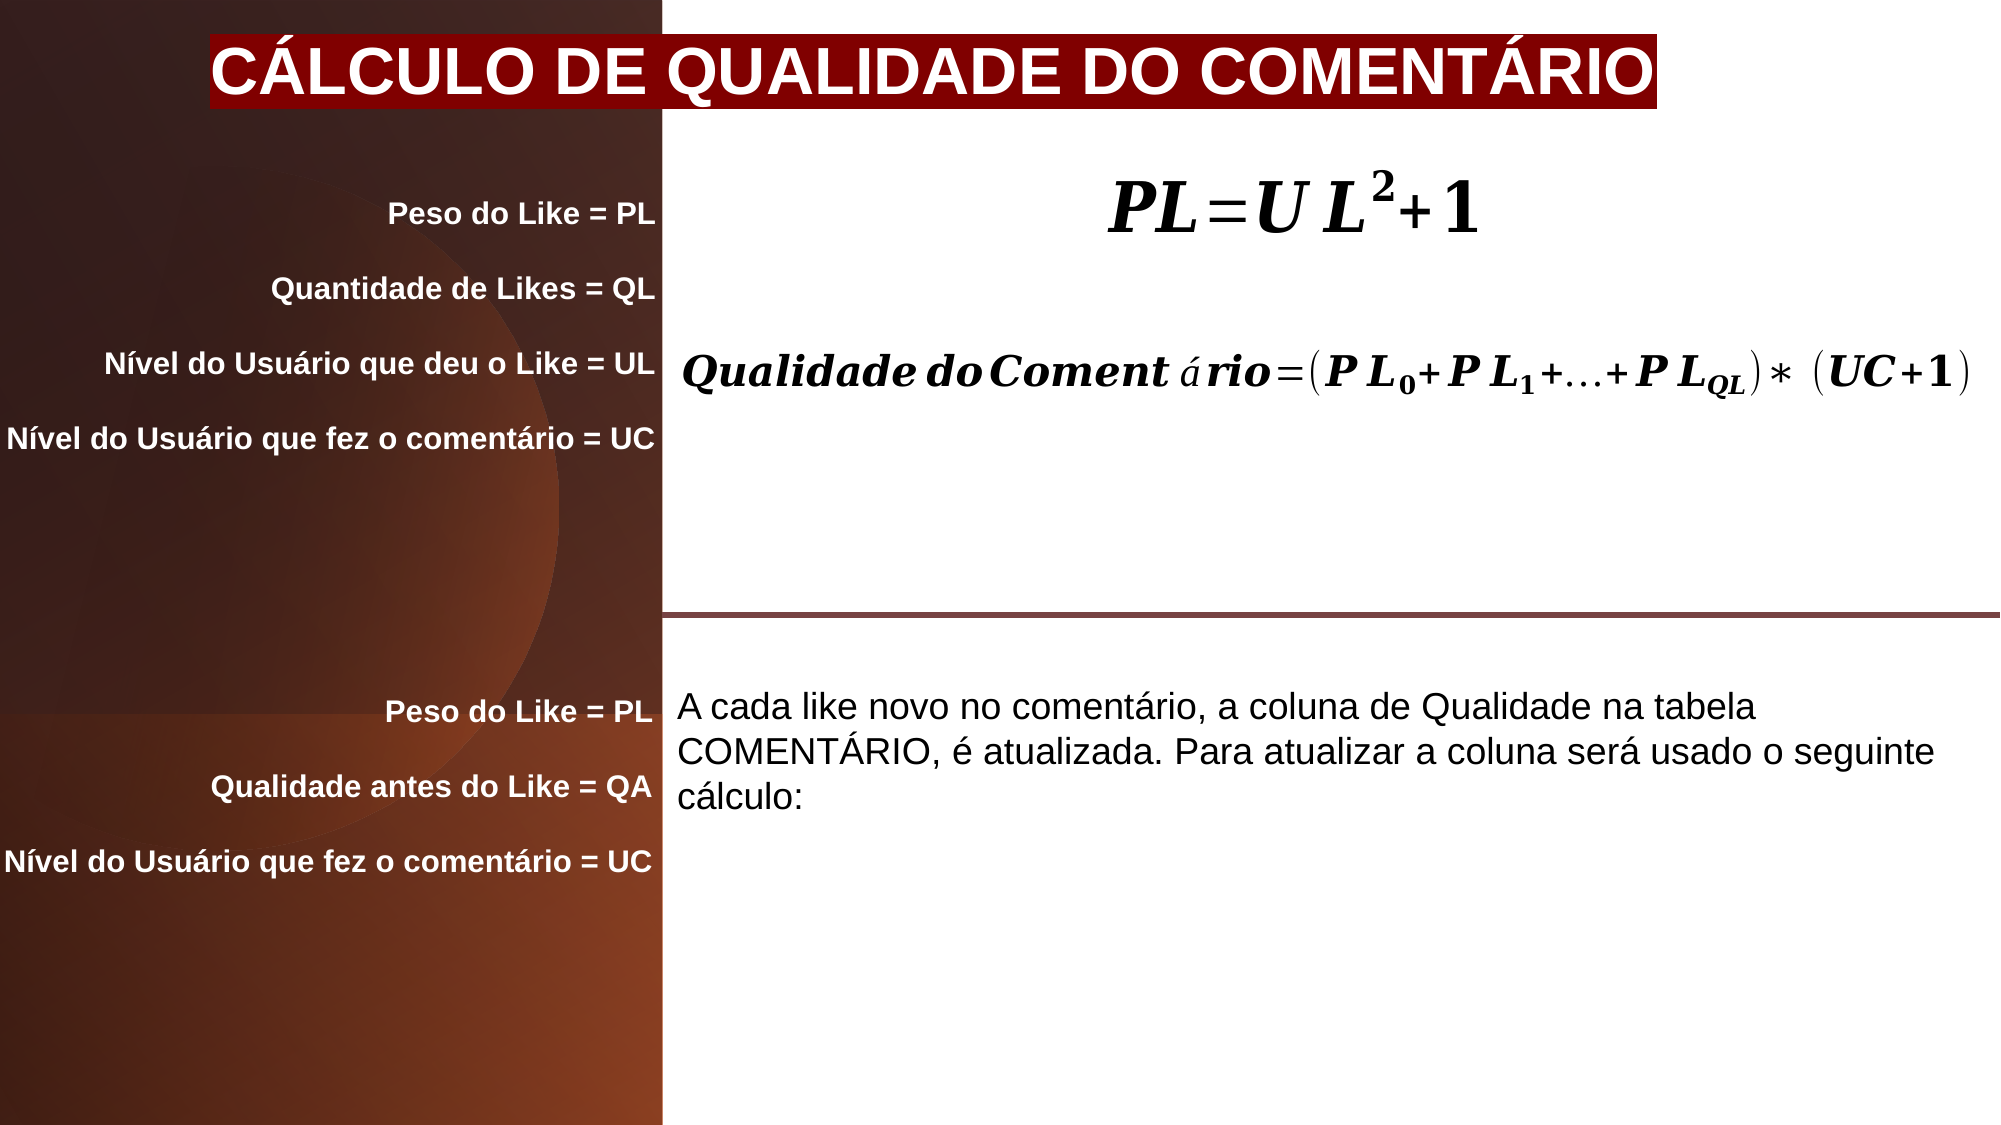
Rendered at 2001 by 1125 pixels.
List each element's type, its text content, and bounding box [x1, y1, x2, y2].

text_box [0, 825, 2000, 1125]
text_box A cada like novo no comentário, a coluna de Qualidade na tabela COMENTÁRIO, é atualizada. Para atualizar a coluna será usado o seguinte cálculo: [662, 674, 2000, 825]
chart [670, 346, 1983, 401]
text_box Peso do Like = PL Quantidade de Likes = QL Nível do Usuário que deu o Like = UL Nível do Usuário que fez o comentário = UC [0, 186, 671, 464]
chart [1090, 162, 1498, 250]
text_box Peso do Like = PL Qualidade antes do Like = QA Nível do Usuário que fez o comentário = UC [0, 684, 669, 887]
text_box [0, 0, 2000, 684]
text_box CÁLCULO DE QUALIDADE DO COMENTÁRIO [195, 20, 1672, 116]
